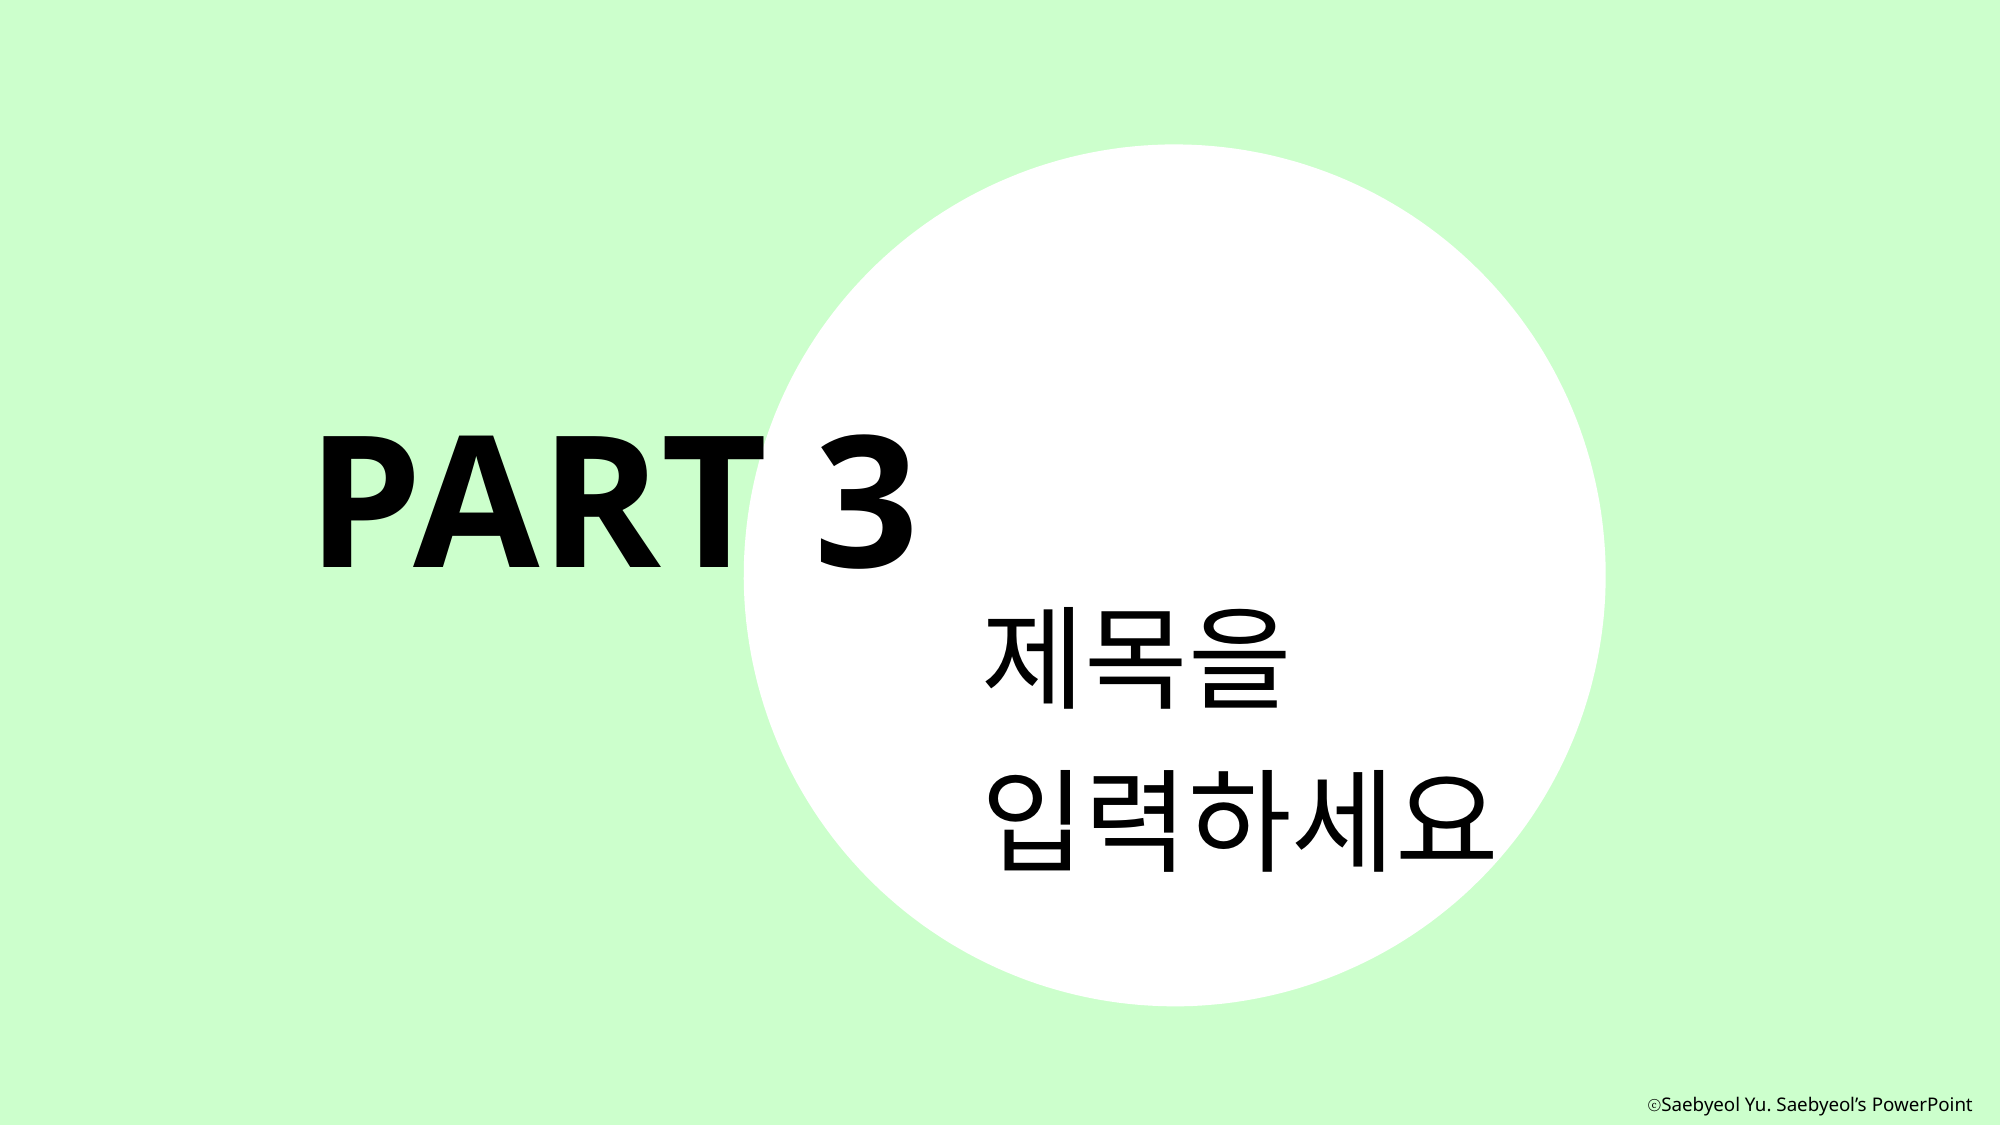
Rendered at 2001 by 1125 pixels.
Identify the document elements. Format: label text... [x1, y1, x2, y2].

text_box PART 3 [293, 363, 935, 629]
text_box [747, 144, 1606, 1007]
text_box 제목을 입력하세요 [966, 562, 1514, 904]
